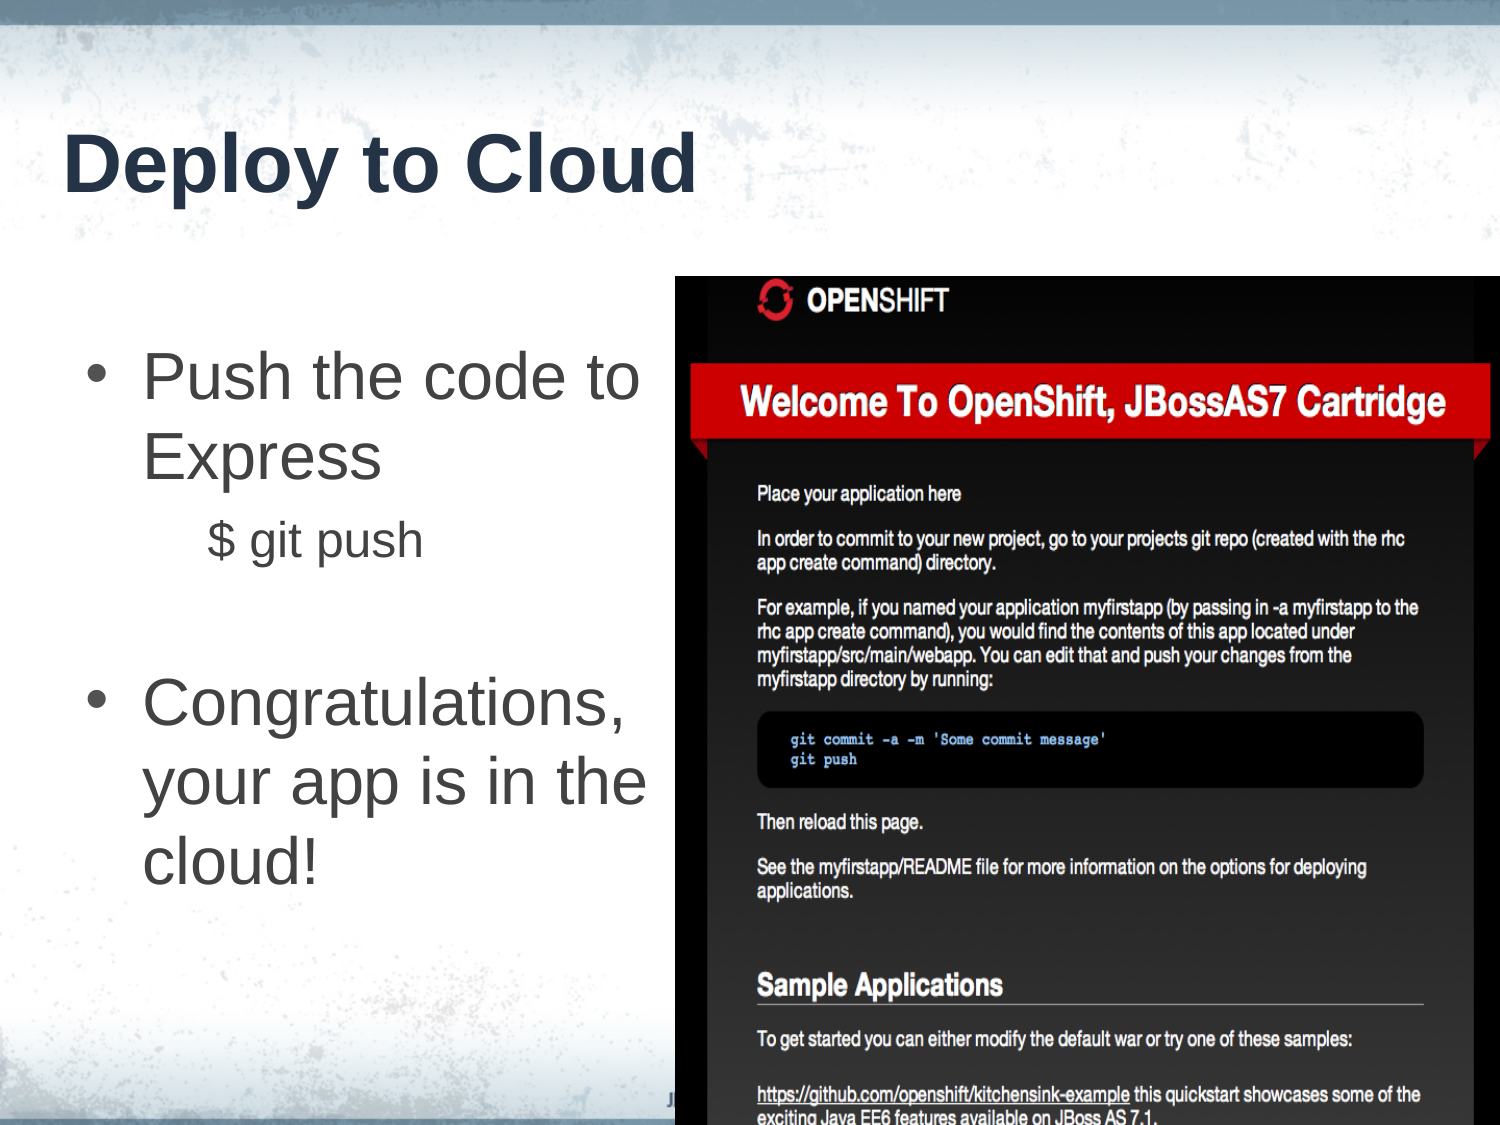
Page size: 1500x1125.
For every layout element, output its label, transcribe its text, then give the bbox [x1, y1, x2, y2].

picture [0, 0, 1500, 1125]
list Push the code to Express $ git push Congratulations, your app is in the cloud! [71, 324, 675, 1069]
title Deploy to Cloud [47, 40, 1323, 277]
